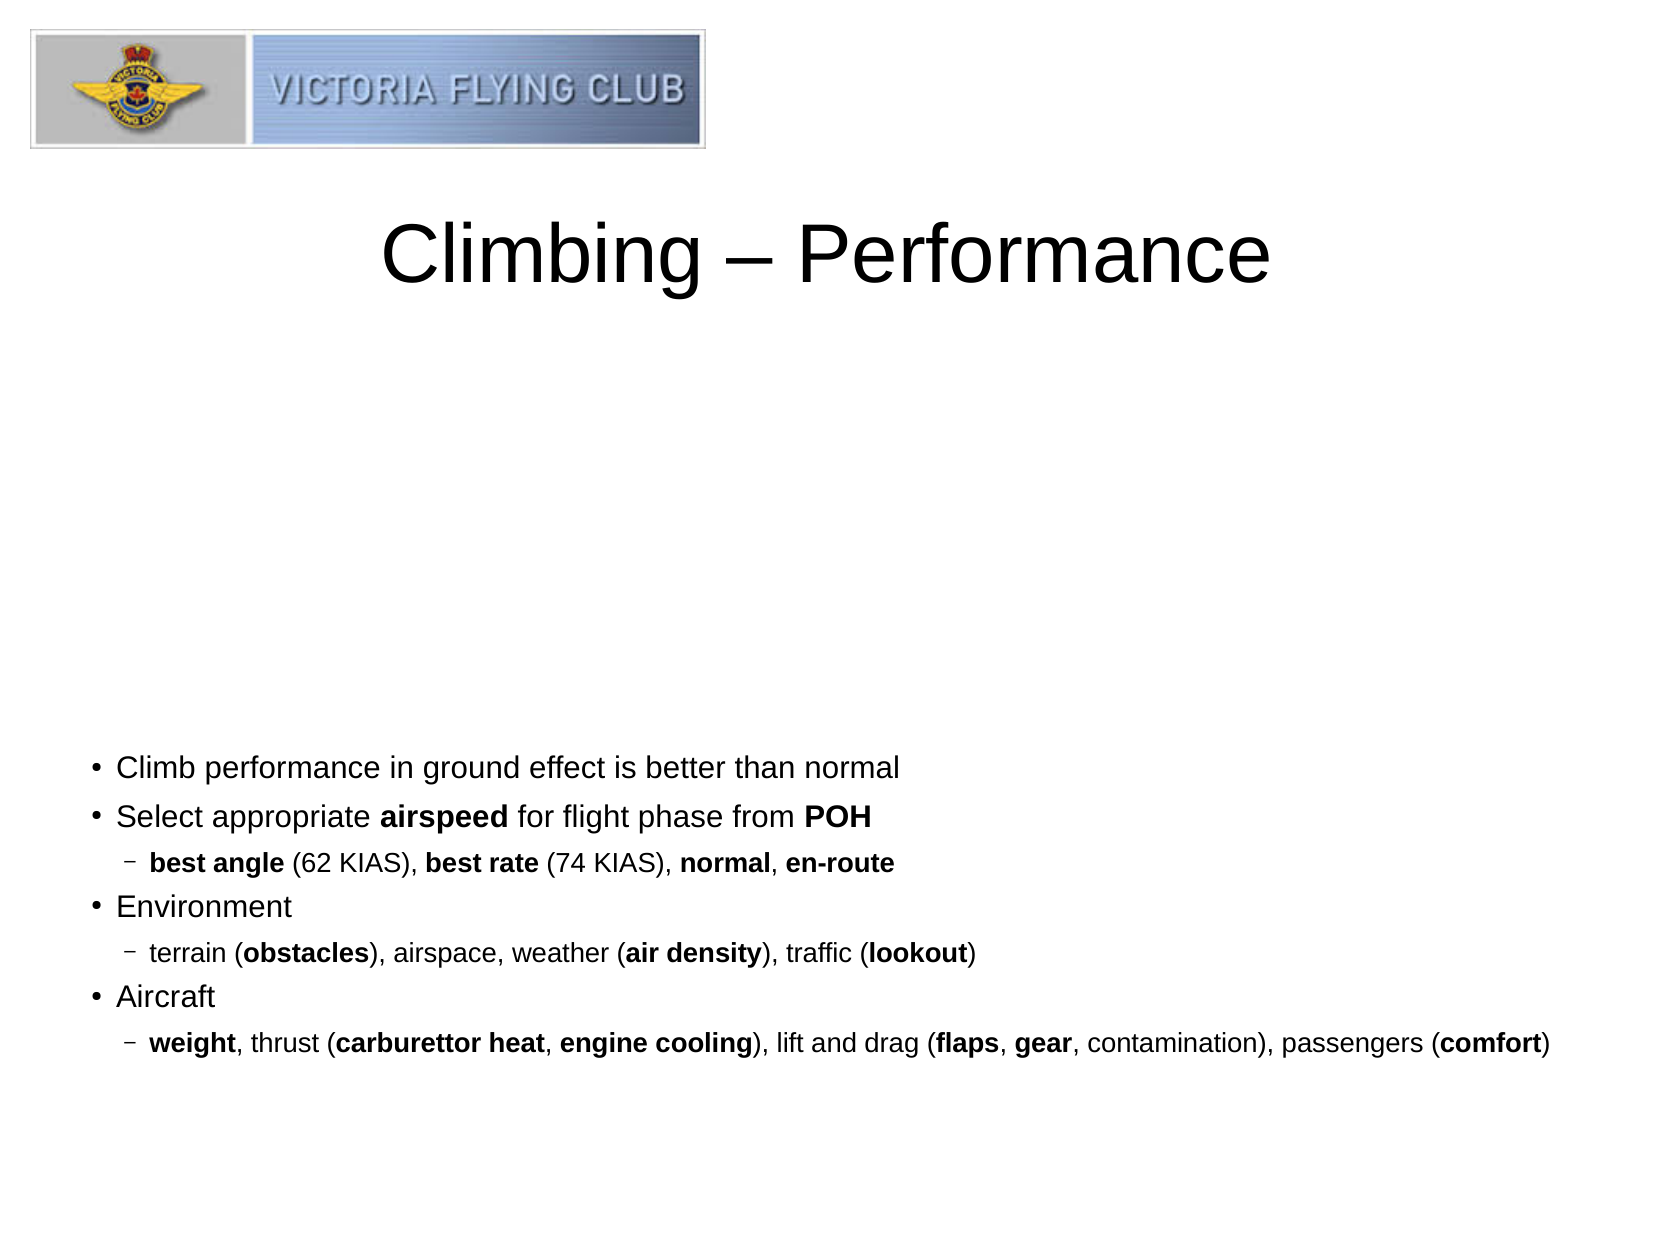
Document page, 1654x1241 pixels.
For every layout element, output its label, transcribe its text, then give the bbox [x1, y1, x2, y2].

title Climbing – Performance [82, 150, 1571, 358]
picture [30, 29, 706, 149]
list Climb performance in ground effect is better than normal Select appropriate airspeed for flight phase from POH best angle (62 KIAS), best rate (74 KIAS), normal, en-route Environment terrain (obstacles), airspace, weather (air density), traffic (lookout) Aircraft weight, thrust (carburettor heat, engine cooling), lift and drag (flaps, gear, contamination), passengers (comfort) [82, 750, 1571, 1094]
